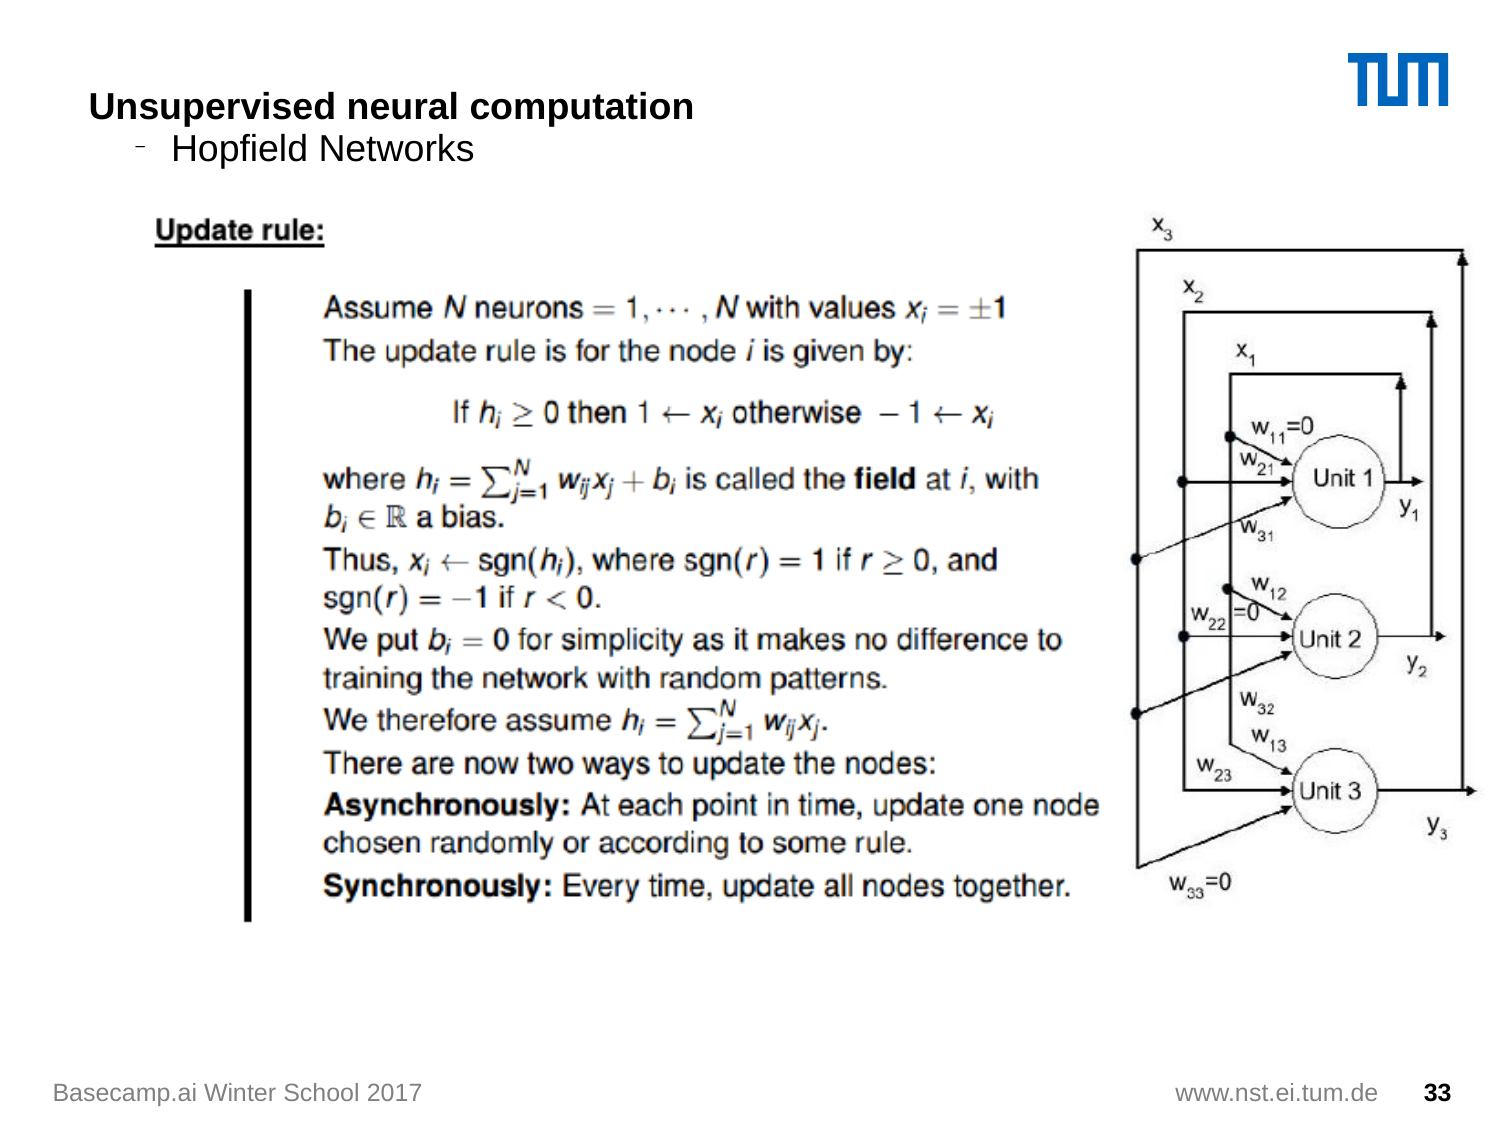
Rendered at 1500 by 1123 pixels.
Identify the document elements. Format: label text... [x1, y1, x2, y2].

picture [135, 204, 1489, 926]
text_box Unsupervised neural computation Hopfield Networks [73, 77, 733, 343]
